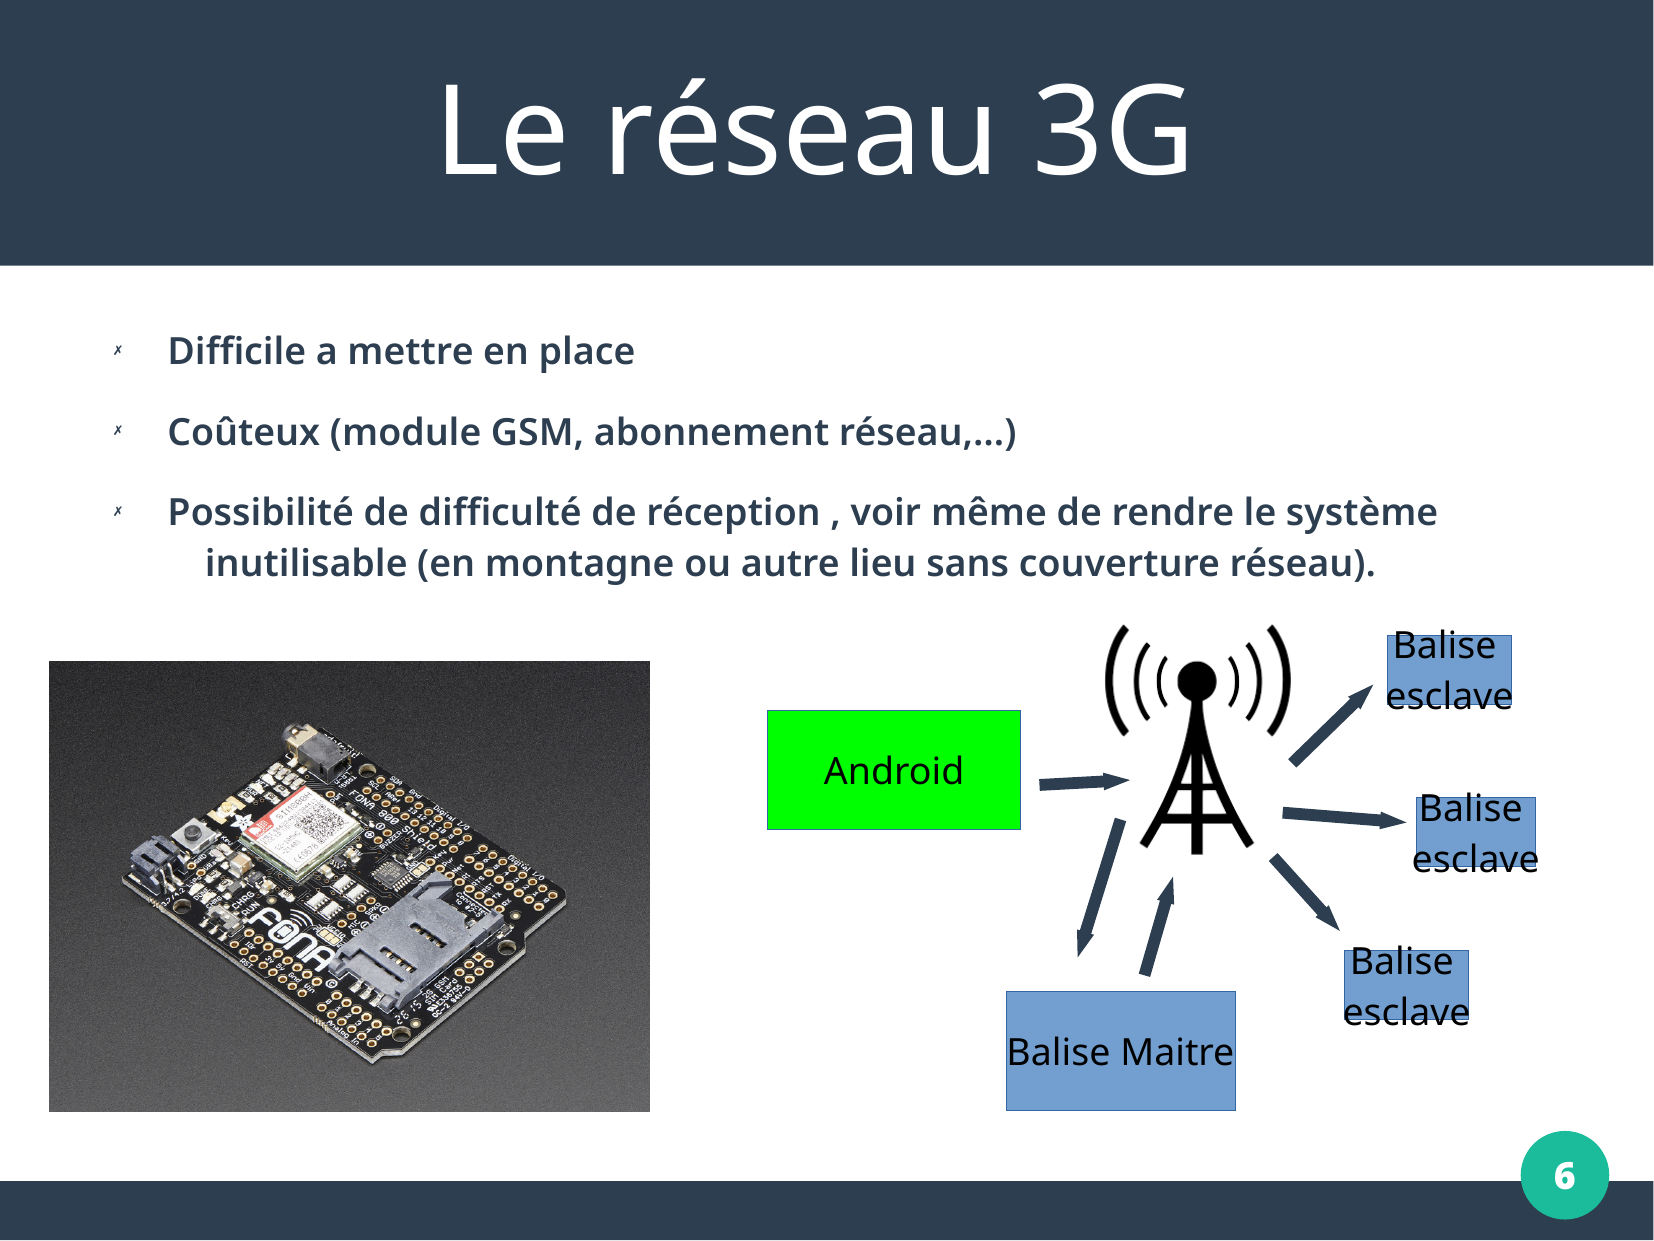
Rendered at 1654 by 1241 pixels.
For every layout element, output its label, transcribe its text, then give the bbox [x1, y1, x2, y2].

text_box Balise esclave [1387, 635, 1512, 705]
picture [1084, 622, 1312, 857]
text_box Balise esclave [1416, 797, 1536, 867]
picture [49, 661, 650, 1112]
text_box Android [767, 710, 1021, 830]
text_box Balise esclave [1344, 950, 1469, 1020]
text_box Le réseau 3G [23, 40, 1607, 213]
list Difficile a mettre en place Coûteux (module GSM, abonnement réseau,…) Possibilité de difficulté de réception , voir même de rendre le système inutilisable (en montagne ou autre lieu sans couverture réseau). [59, 324, 1595, 1152]
text_box Balise Maitre [1006, 991, 1236, 1111]
